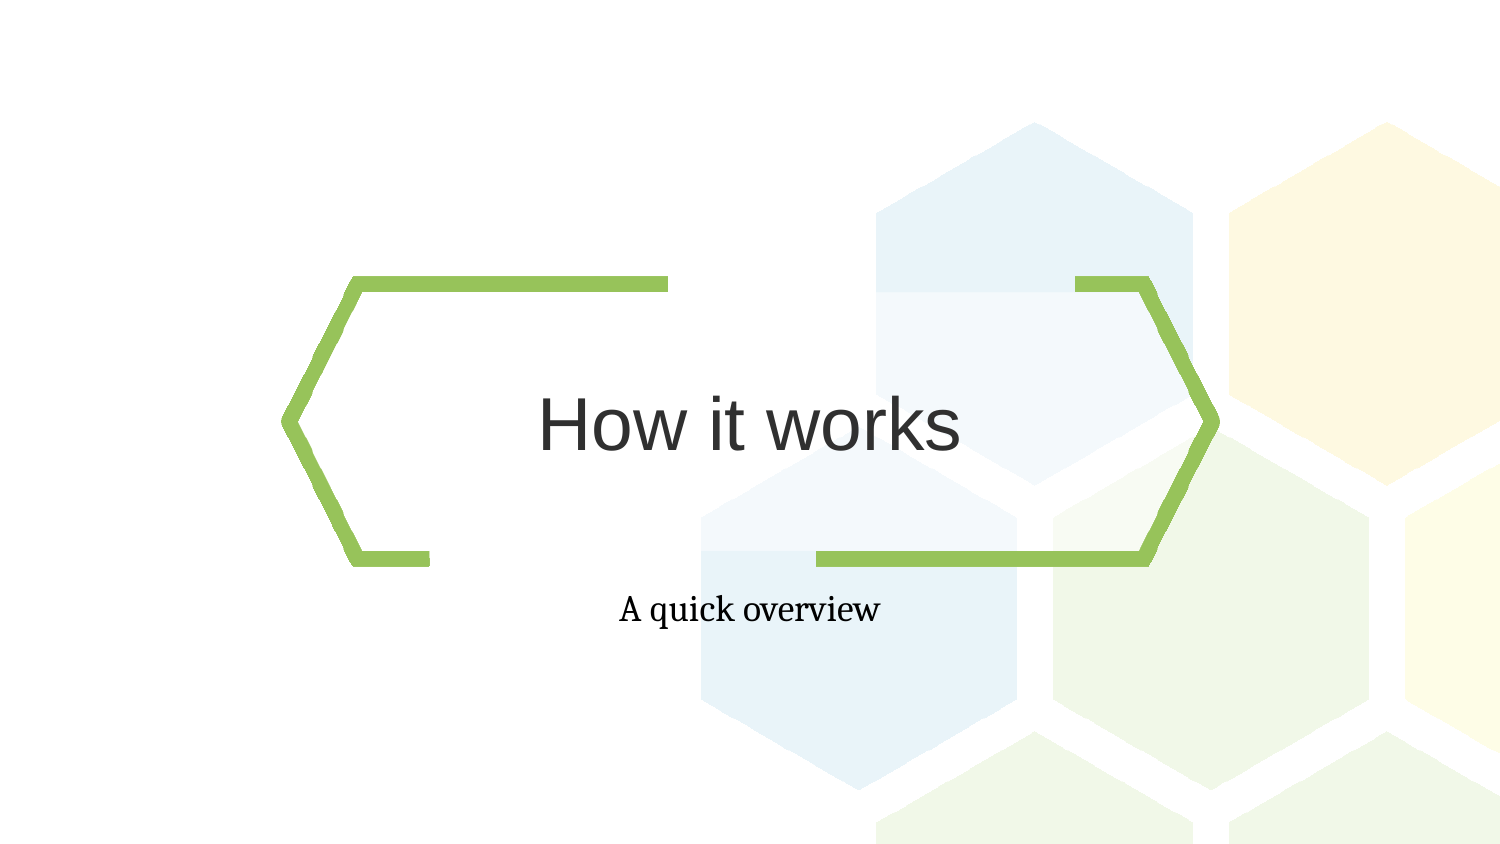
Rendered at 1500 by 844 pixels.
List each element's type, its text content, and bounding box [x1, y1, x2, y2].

picture [0, 0, 1500, 844]
title How it works [51, 358, 1449, 481]
subtitle A quick overview [51, 569, 1449, 786]
